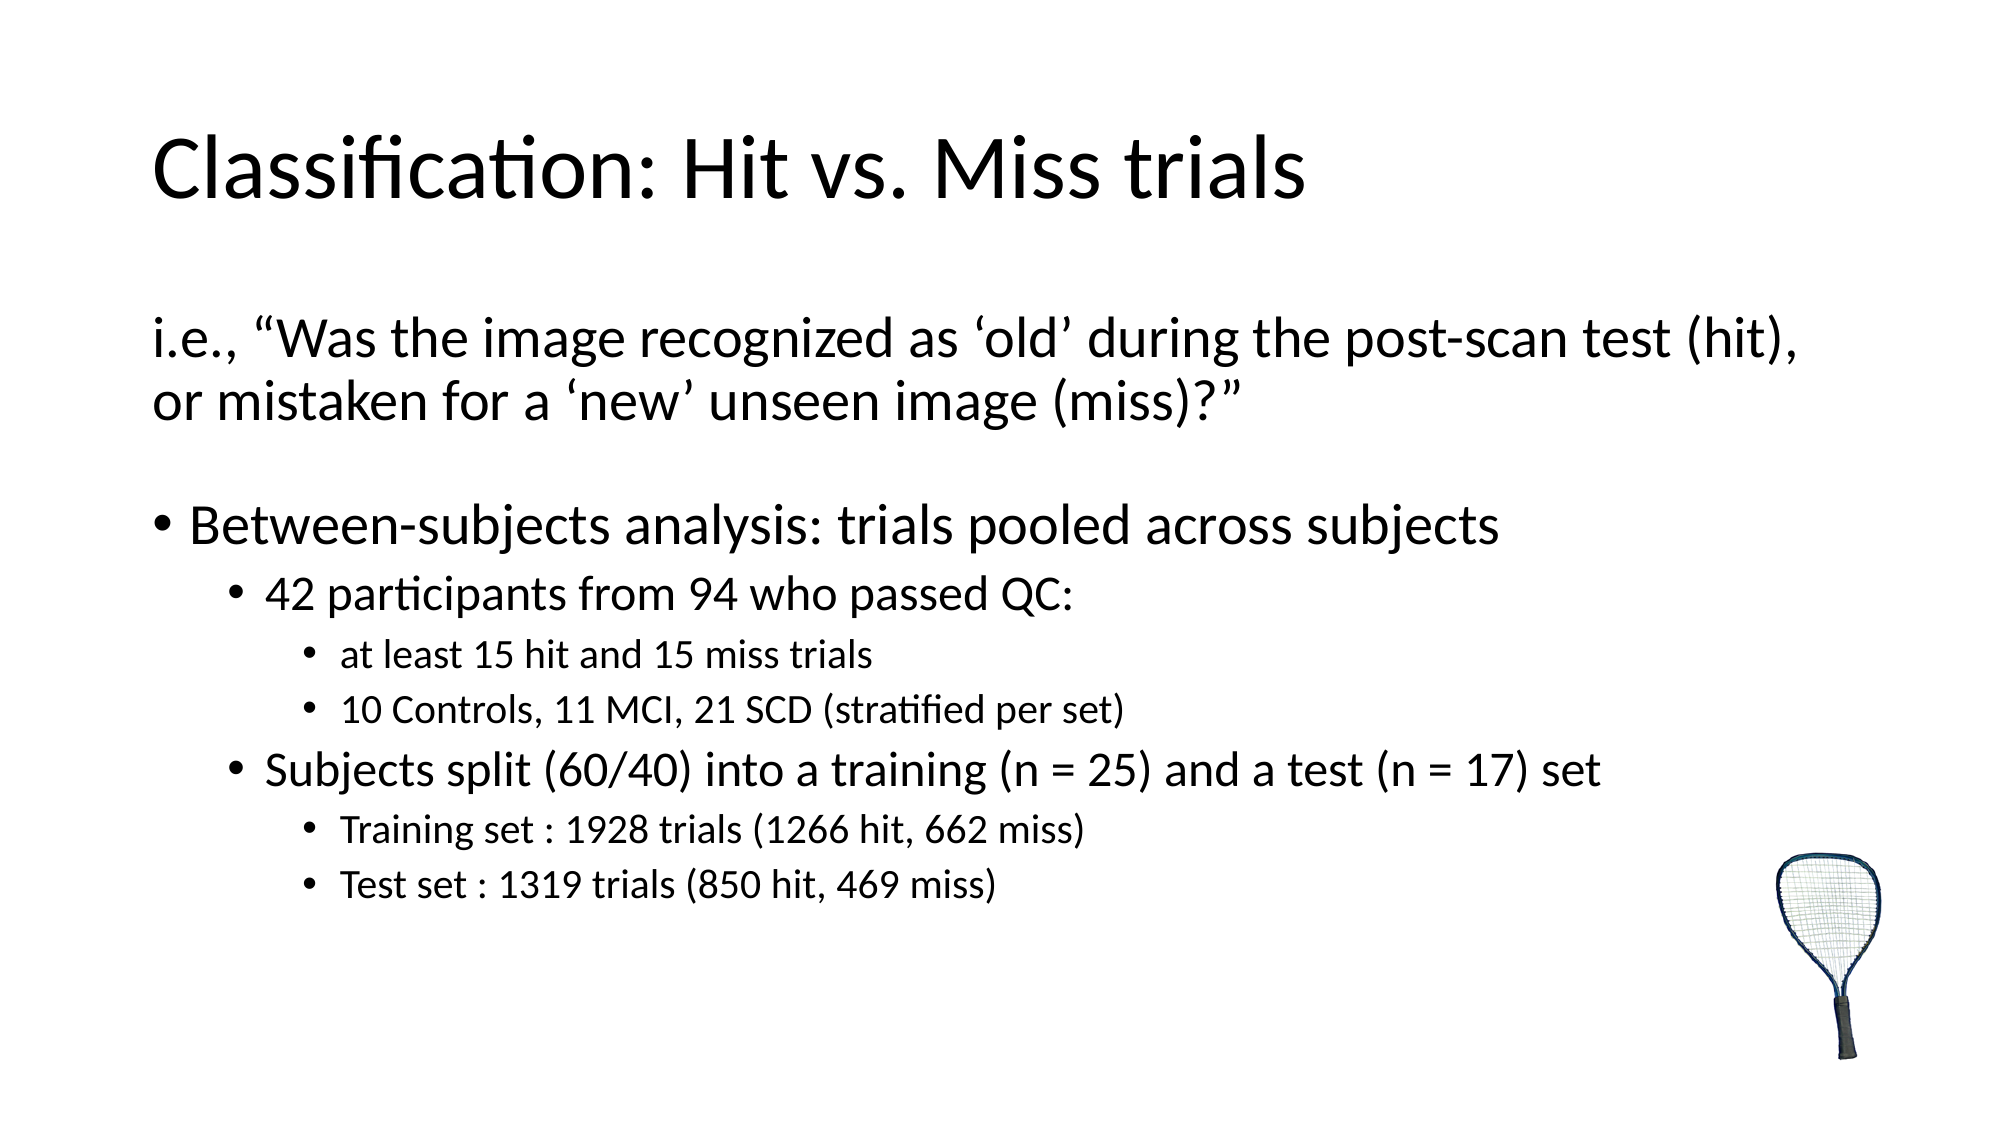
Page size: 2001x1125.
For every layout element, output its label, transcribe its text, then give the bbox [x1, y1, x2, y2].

title Classification: Hit vs. Miss trials [137, 59, 1863, 278]
list i.e., “Was the image recognized as ‘old’ during the post-scan test (hit), or mistaken for a ‘new’ unseen image (miss)?” Between-subjects analysis: trials pooled across subjects 42 participants from 94 who passed QC: at least 15 hit and 15 miss trials 10 Controls, 11 MCI, 21 SCD (stratified per set) Subjects split (60/40) into a training (n = 25) and a test (n = 17) set Training set : 1928 trials (1266 hit, 662 miss) Test set : 1319 trials (850 hit, 469 miss) [137, 299, 1863, 1014]
picture [1720, 847, 1939, 1066]
